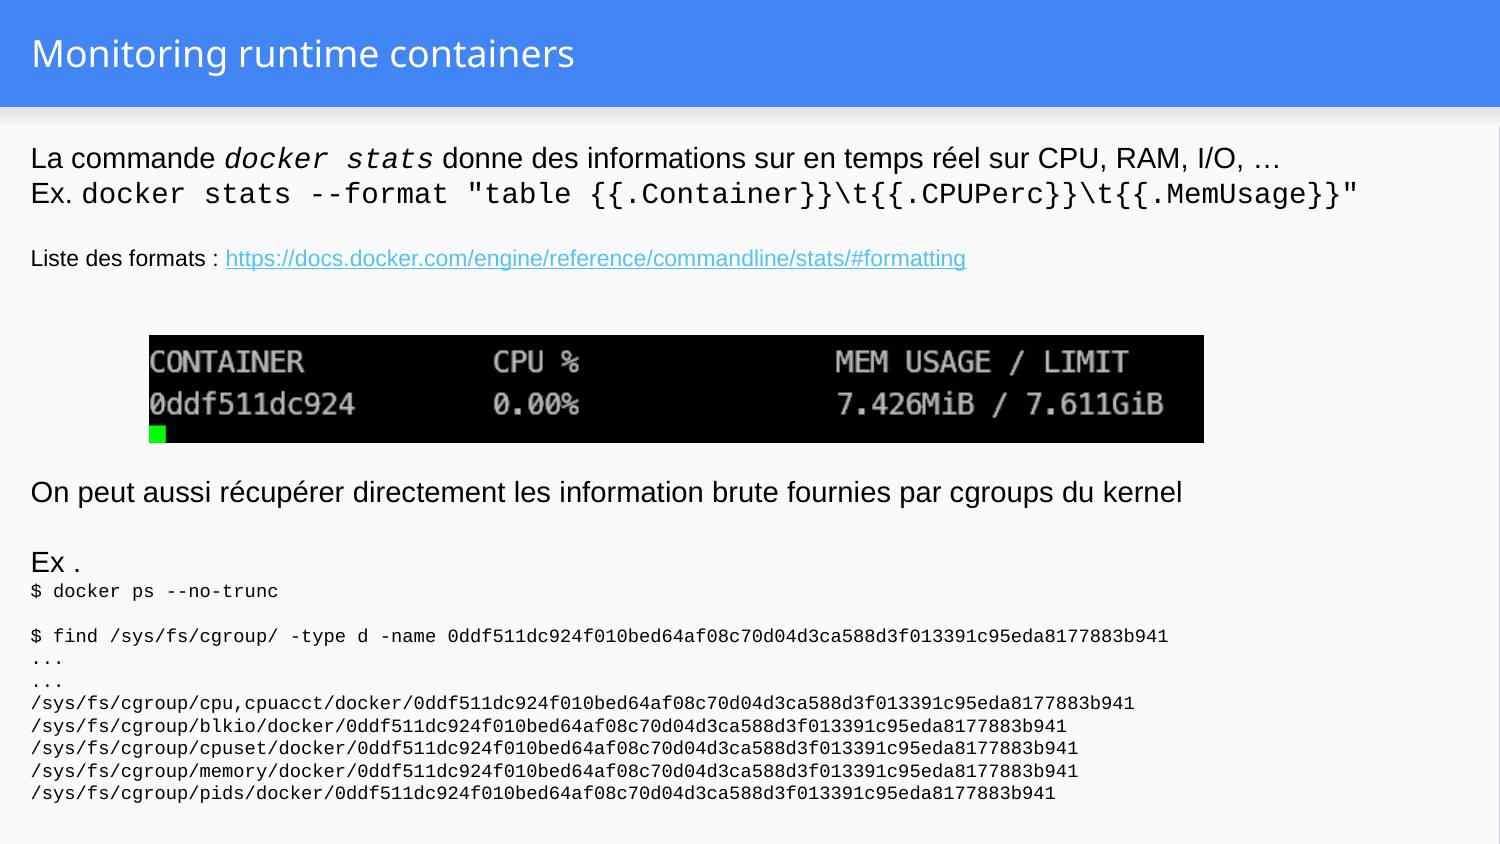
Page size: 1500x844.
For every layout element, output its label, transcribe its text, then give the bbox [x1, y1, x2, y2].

text_box La commande docker stats donne des informations sur en temps réel sur CPU, RAM, I/O, … Ex. docker stats --format "table {{.Container}}\t{{.CPUPerc}}\t{{.MemUsage}}" Liste des formats : https://docs.docker.com/engine/reference/commandline/stats/#formatting On peut aussi récupérer directement les information brute fournies par cgroups du kernel Ex . $ docker ps --no-trunc $ find /sys/fs/cgroup/ -type d -name 0ddf511dc924f010bed64af08c70d04d3ca588d3f013391c95eda8177883b941 ... ... /sys/fs/cgroup/cpu,cpuacct/docker/0ddf511dc924f010bed64af08c70d04d3ca588d3f013391c95eda8177883b941 /sys/fs/cgroup/blkio/docker/0ddf511dc924f010bed64af08c70d04d3ca588d3f013391c95eda8177883b941 /sys/fs/cgroup/cpuset/docker/0ddf511dc924f010bed64af08c70d04d3ca588d3f013391c95eda8177883b941 /sys/fs/cgroup/memory/docker/0ddf511dc924f010bed64af08c70d04d3ca588d3f013391c95eda8177883b941 /sys/fs/cgroup/pids/docker/0ddf511dc924f010bed64af08c70d04d3ca588d3f013391c95eda8177883b941 [15, 124, 1489, 829]
picture [149, 335, 1204, 444]
title Monitoring runtime containers [16, 2, 1464, 102]
